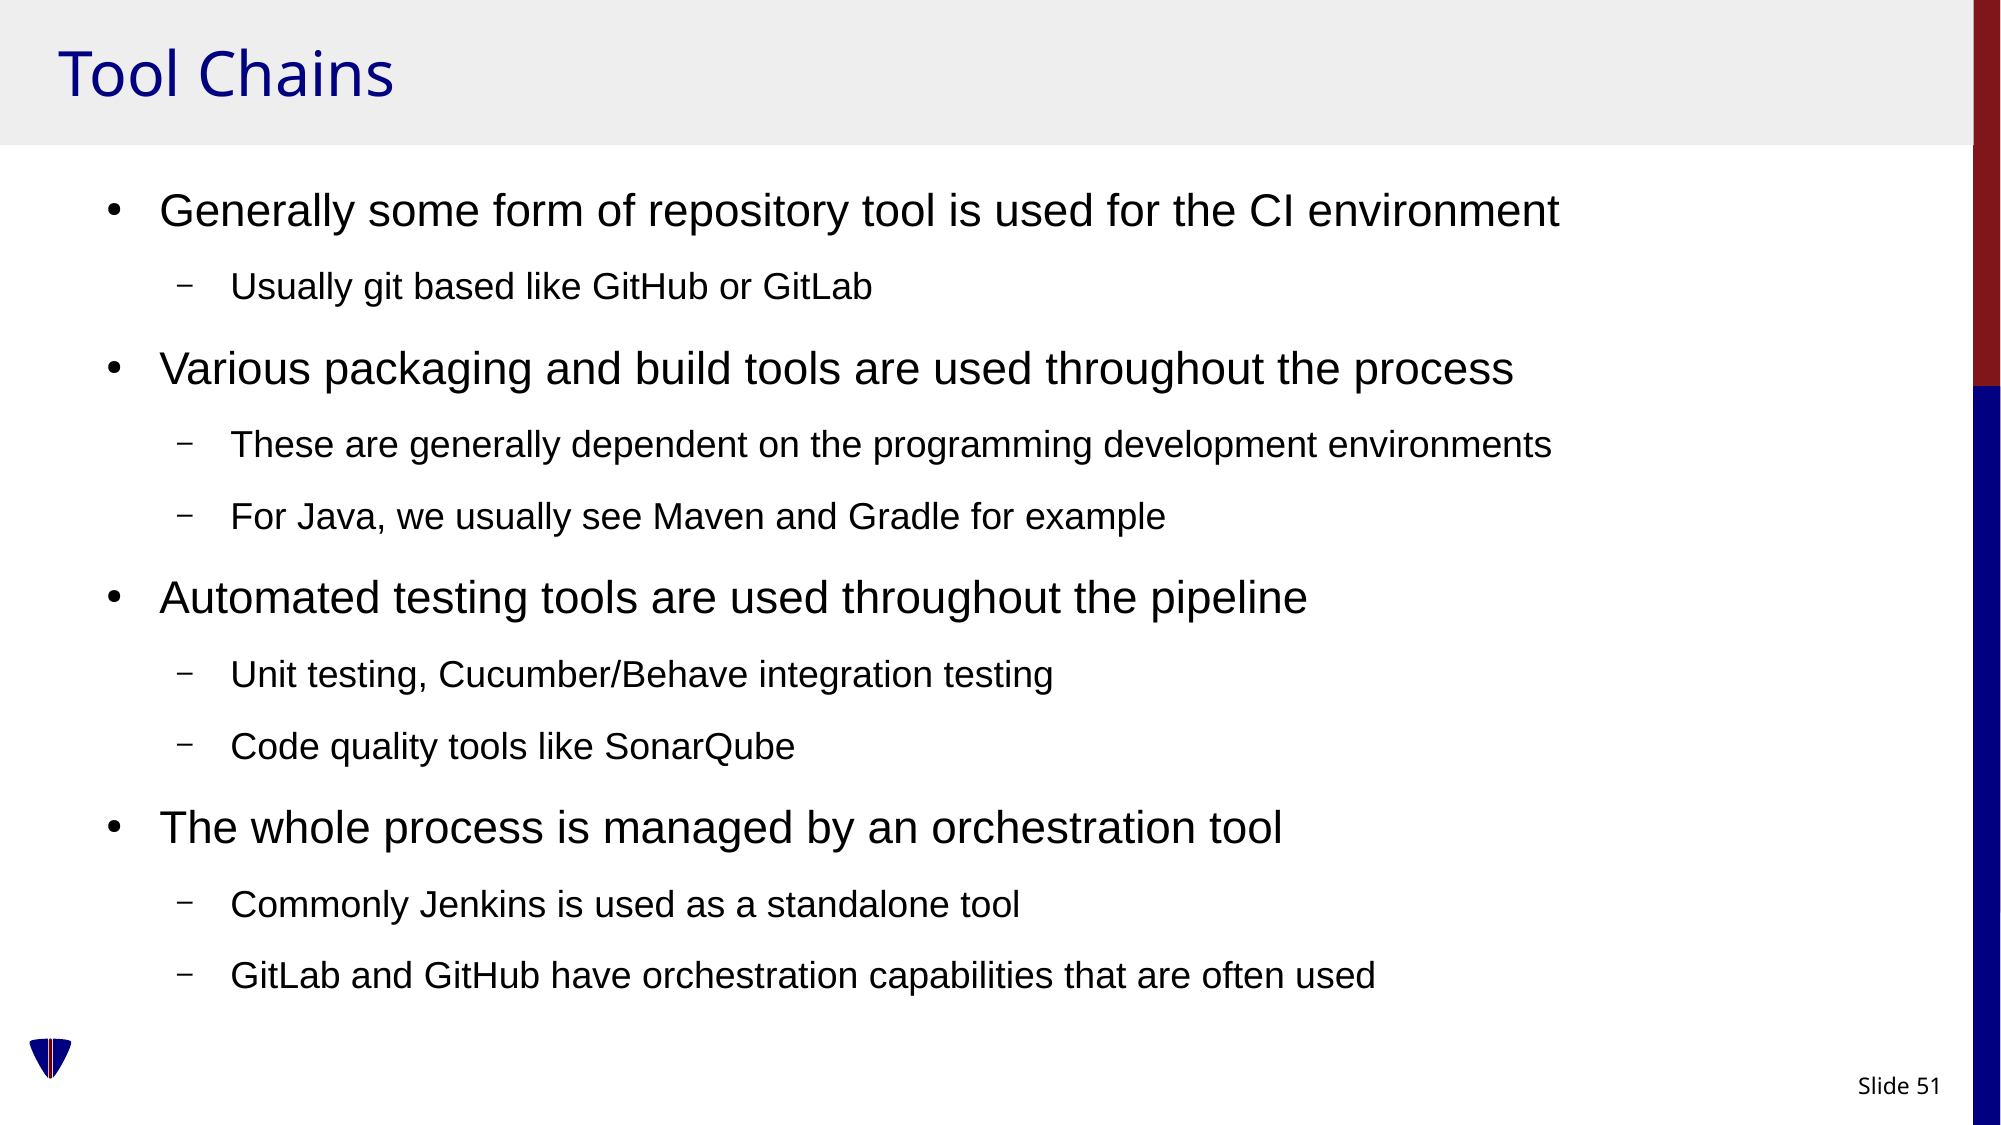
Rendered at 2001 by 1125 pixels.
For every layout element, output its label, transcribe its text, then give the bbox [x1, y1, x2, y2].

title Tool Chains [0, 0, 1974, 146]
list Generally some form of repository tool is used for the CI environment Usually git based like GitHub or GitLab Various packaging and build tools are used throughout the process These are generally dependent on the programming development environments For Java, we usually see Maven and Gradle for example Automated testing tools are used throughout the pipeline Unit testing, Cucumber/Behave integration testing Code quality tools like SonarQube The whole process is managed by an orchestration tool Commonly Jenkins is used as a standalone tool GitLab and GitHub have orchestration capabilities that are often used [88, 177, 1873, 1034]
